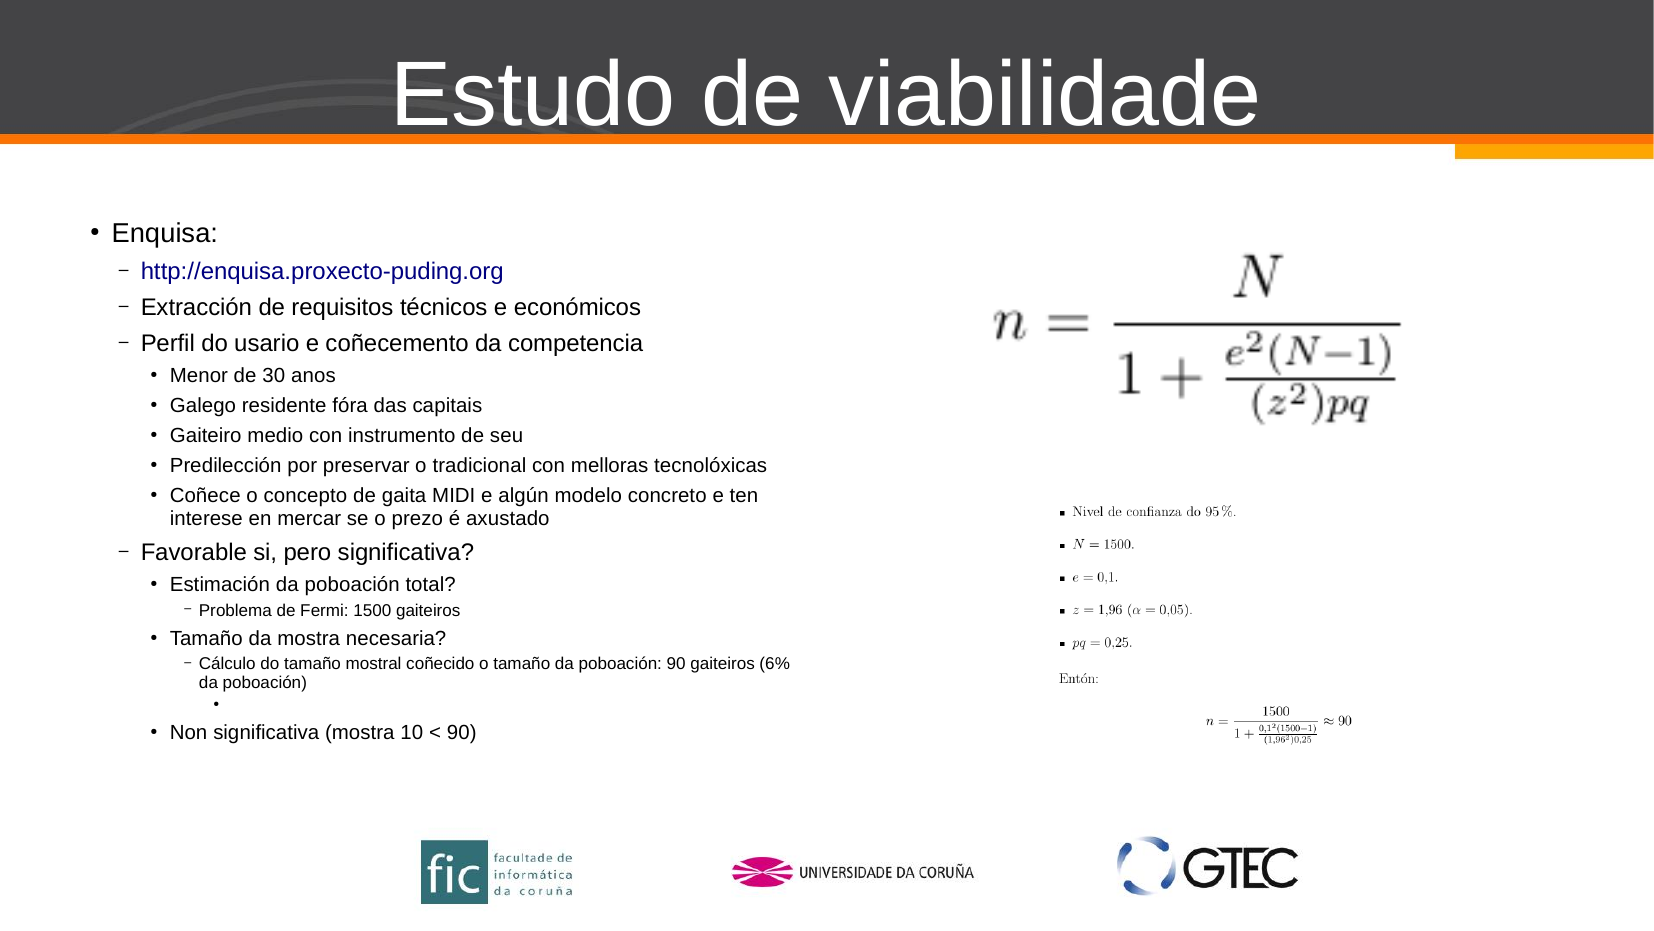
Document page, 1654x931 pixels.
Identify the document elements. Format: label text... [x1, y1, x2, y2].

picture [0, 0, 1654, 931]
list Enquisa: http://enquisa.proxecto-puding.org Extracción de requisitos técnicos e económicos Perfil do usario e coñecemento da competencia Menor de 30 anos Galego residente fóra das capitais Gaiteiro medio con instrumento de seu Predilección por preservar o tradicional con melloras tecnolóxicas Coñece o concepto de gaita MIDI e algún modelo concreto e ten interese en mercar se o prezo é axustado Favorable si, pero significativa? Estimación da poboación total? Problema de Fermi: 1500 gaiteiros Tamaño da mostra necesaria? Cálculo do tamaño mostral coñecido o tamaño da poboación: 90 gaiteiros (6% da poboación) Non significativa (mostra 10 < 90) [82, 217, 809, 758]
title Estudo de viabilidade [82, 37, 1571, 151]
